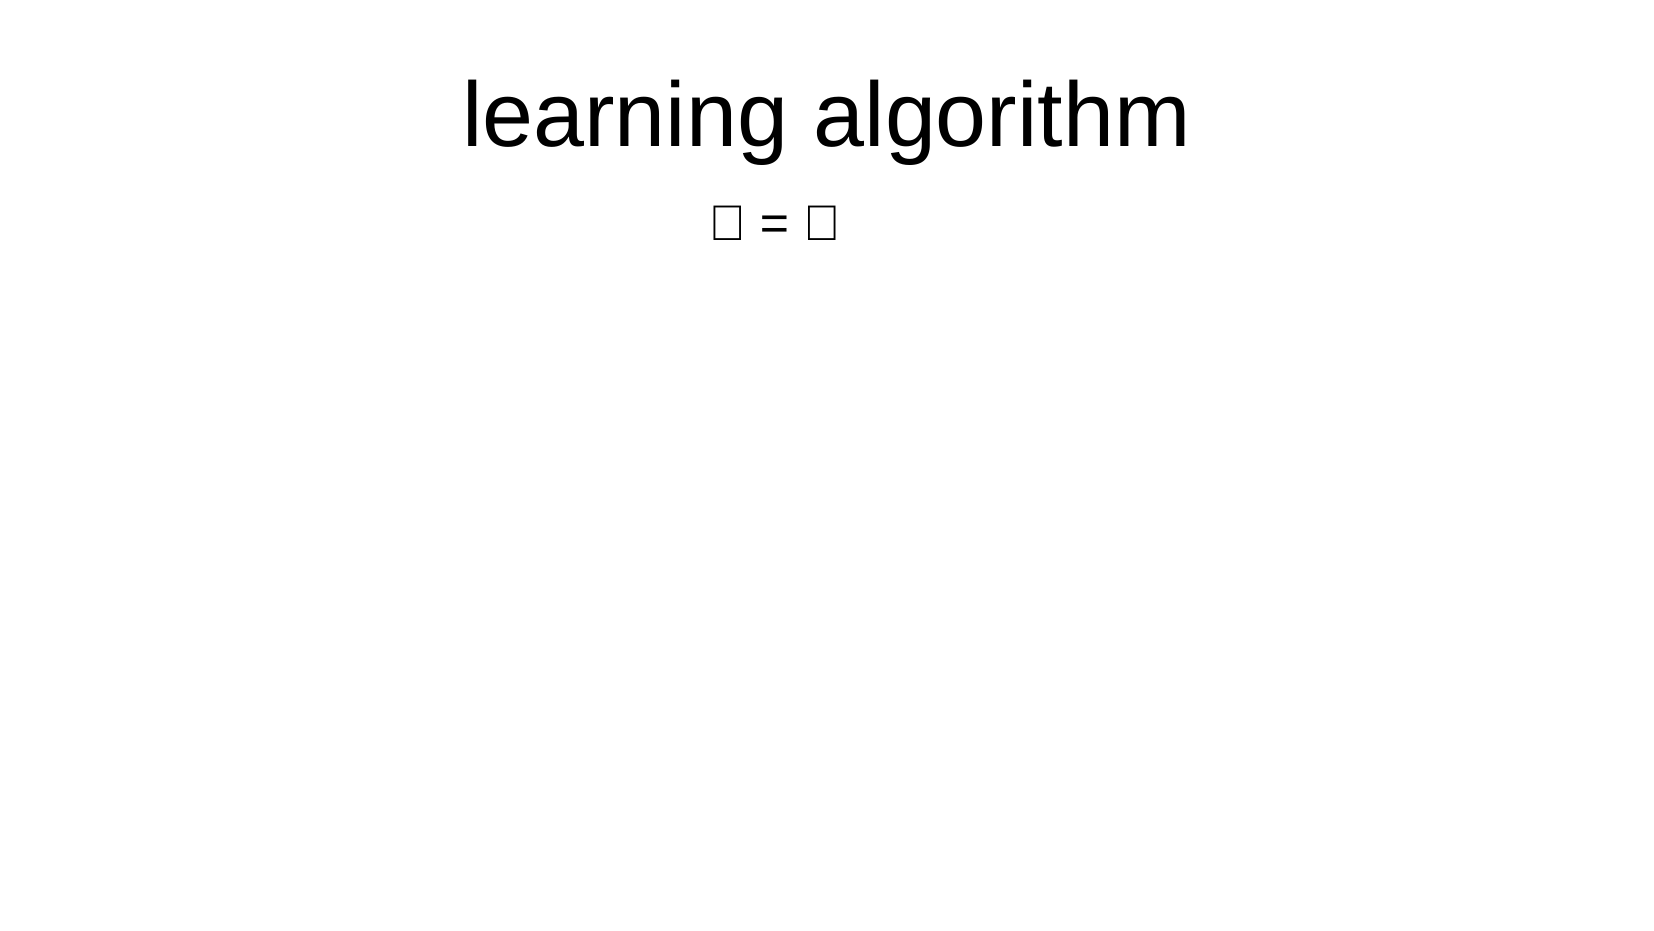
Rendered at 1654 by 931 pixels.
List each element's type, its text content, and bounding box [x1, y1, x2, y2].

text_box 🧠 = 🧬 [658, 188, 969, 357]
title learning algorithm [82, 37, 1571, 193]
